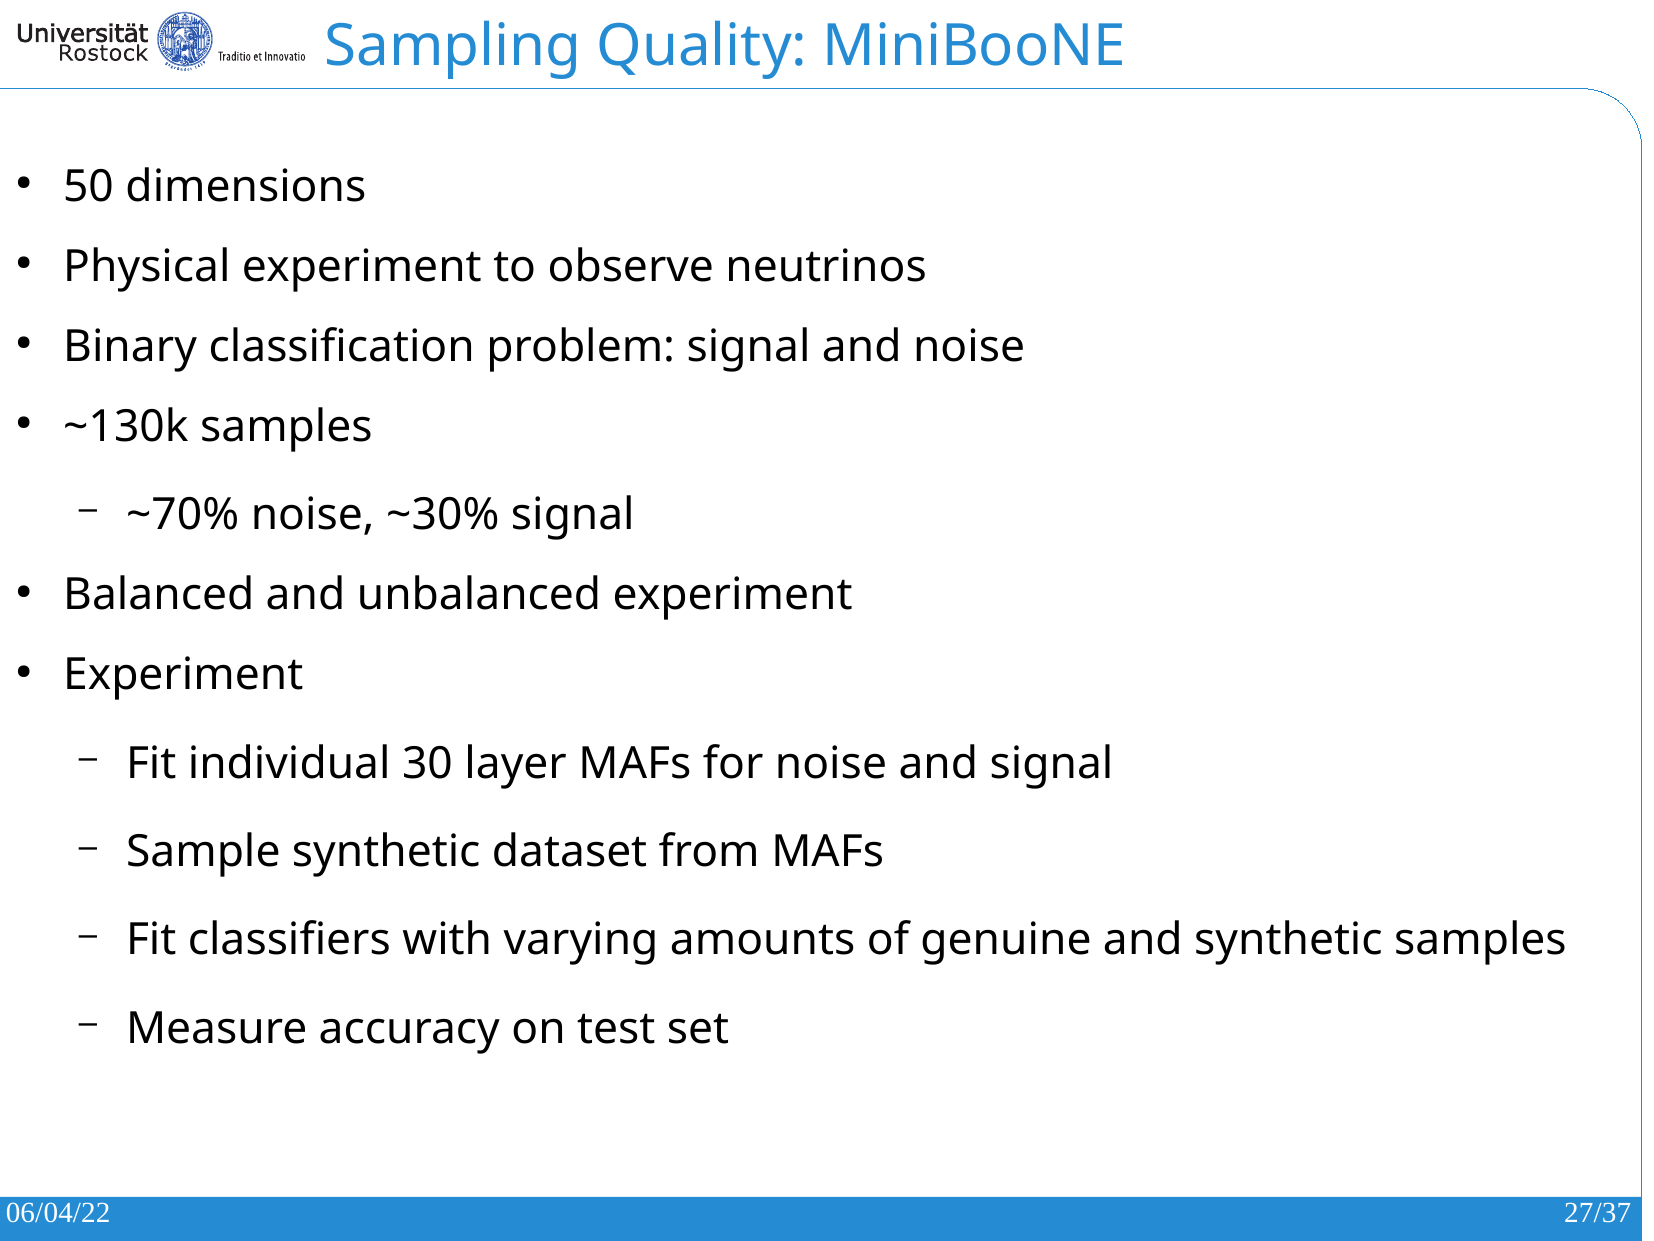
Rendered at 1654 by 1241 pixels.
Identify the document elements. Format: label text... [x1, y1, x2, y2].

title Sampling Quality: MiniBooNE [324, 8, 1571, 77]
list 50 dimensions Physical experiment to observe neutrinos Binary classification problem: signal and noise ~130k samples ~70% noise, ~30% signal Balanced and unbalanced experiment Experiment Fit individual 30 layer MAFs for noise and signal Sample synthetic dataset from MAFs Fit classifiers with varying amounts of genuine and synthetic samples Measure accuracy on test set [0, 94, 1642, 1187]
